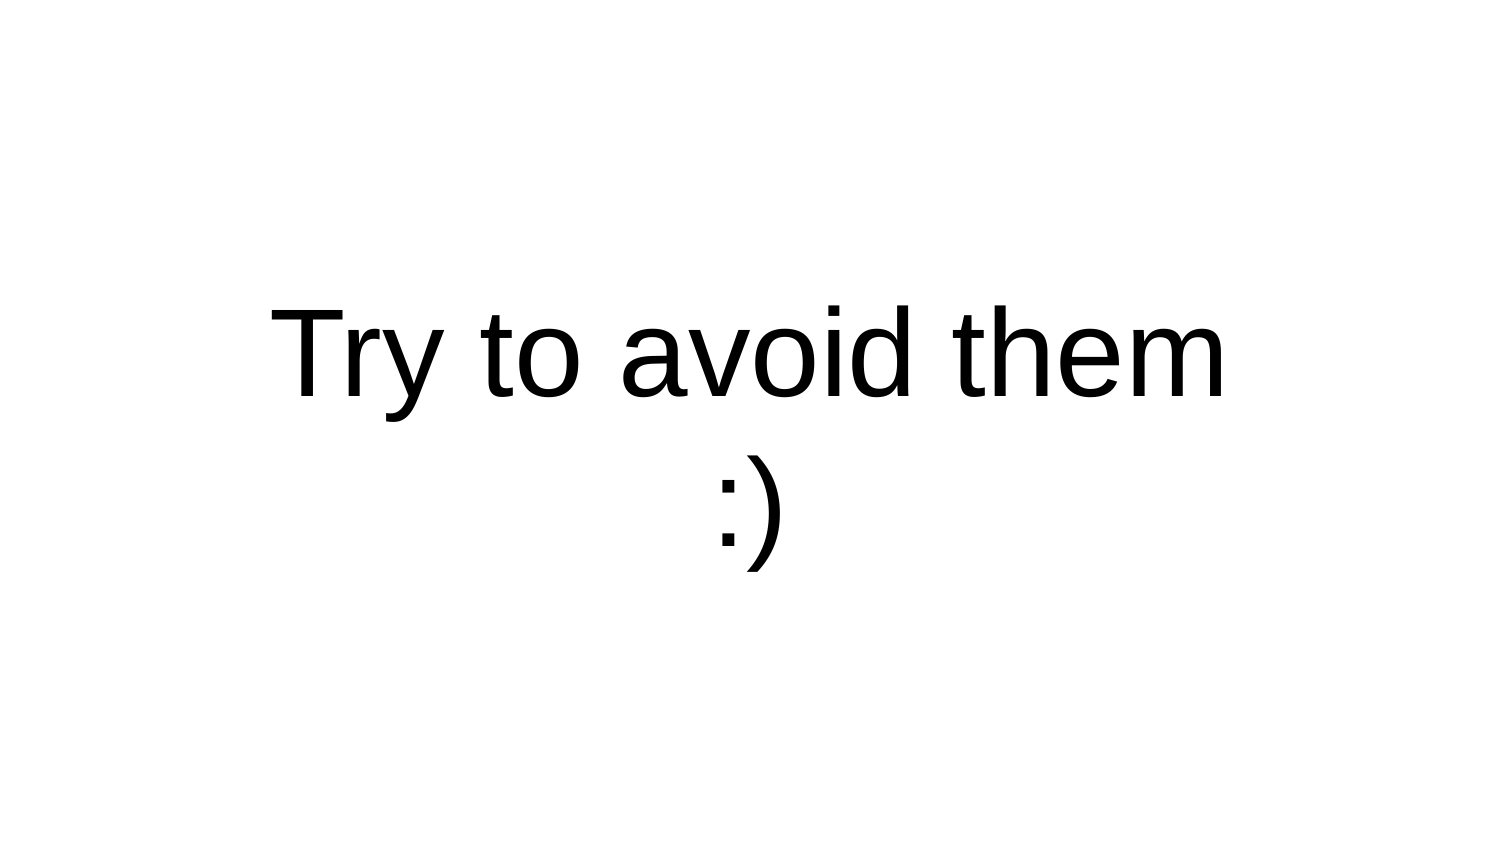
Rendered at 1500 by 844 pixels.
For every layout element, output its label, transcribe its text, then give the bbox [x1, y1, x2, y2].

title Try to avoid them :) [67, 44, 1433, 799]
